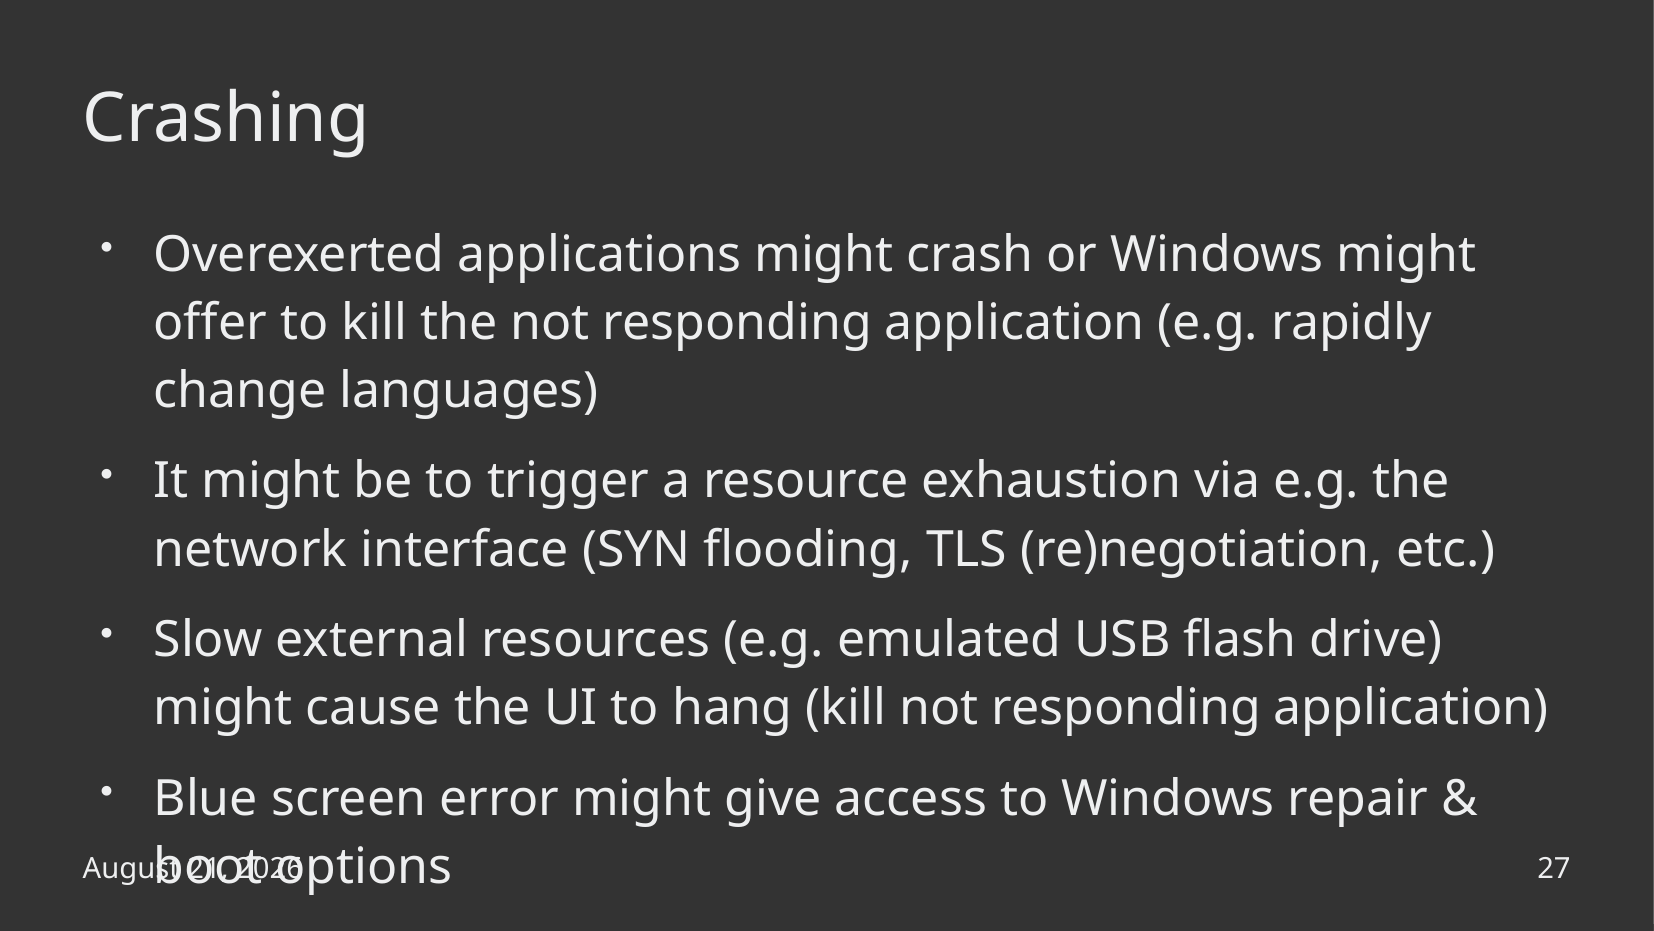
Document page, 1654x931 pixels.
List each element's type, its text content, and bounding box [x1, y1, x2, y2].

list Overexerted applications might crash or Windows might offer to kill the not responding application (e.g. rapidly change languages) It might be to trigger a resource exhaustion via e.g. the network interface (SYN flooding, TLS (re)negotiation, etc.) Slow external resources (e.g. emulated USB flash drive) might cause the UI to hang (kill not responding application) Blue screen error might give access to Windows repair & boot options [82, 217, 1571, 808]
title Crashing [82, 36, 1571, 193]
